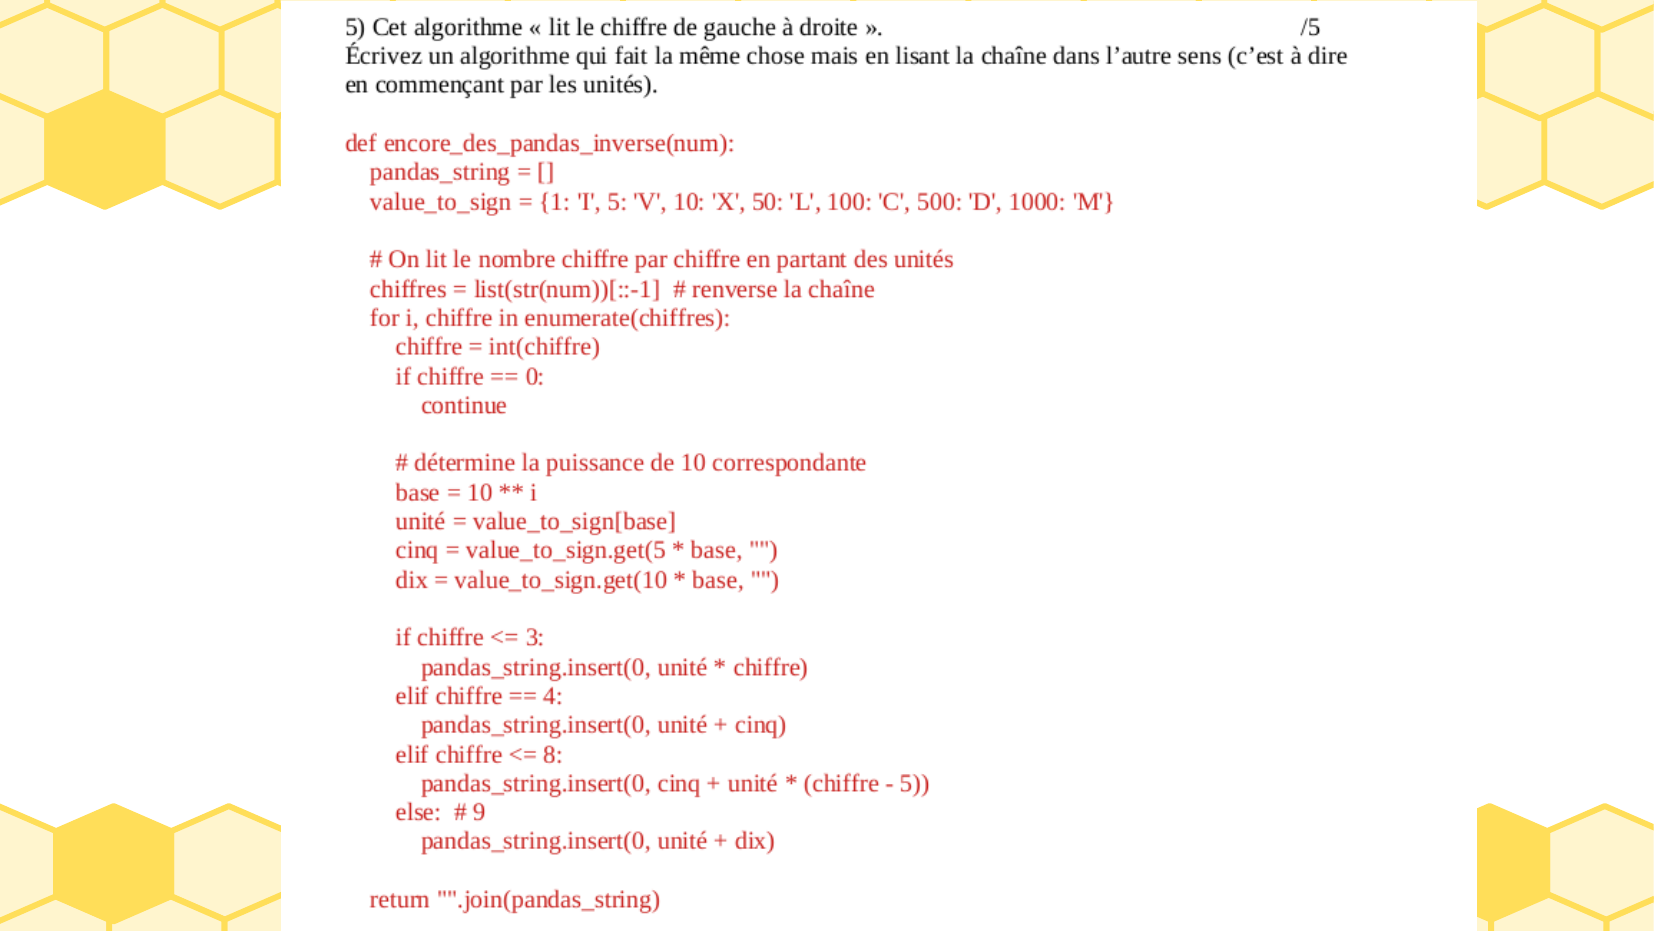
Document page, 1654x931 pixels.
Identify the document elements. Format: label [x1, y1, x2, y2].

picture [281, 1, 1477, 931]
